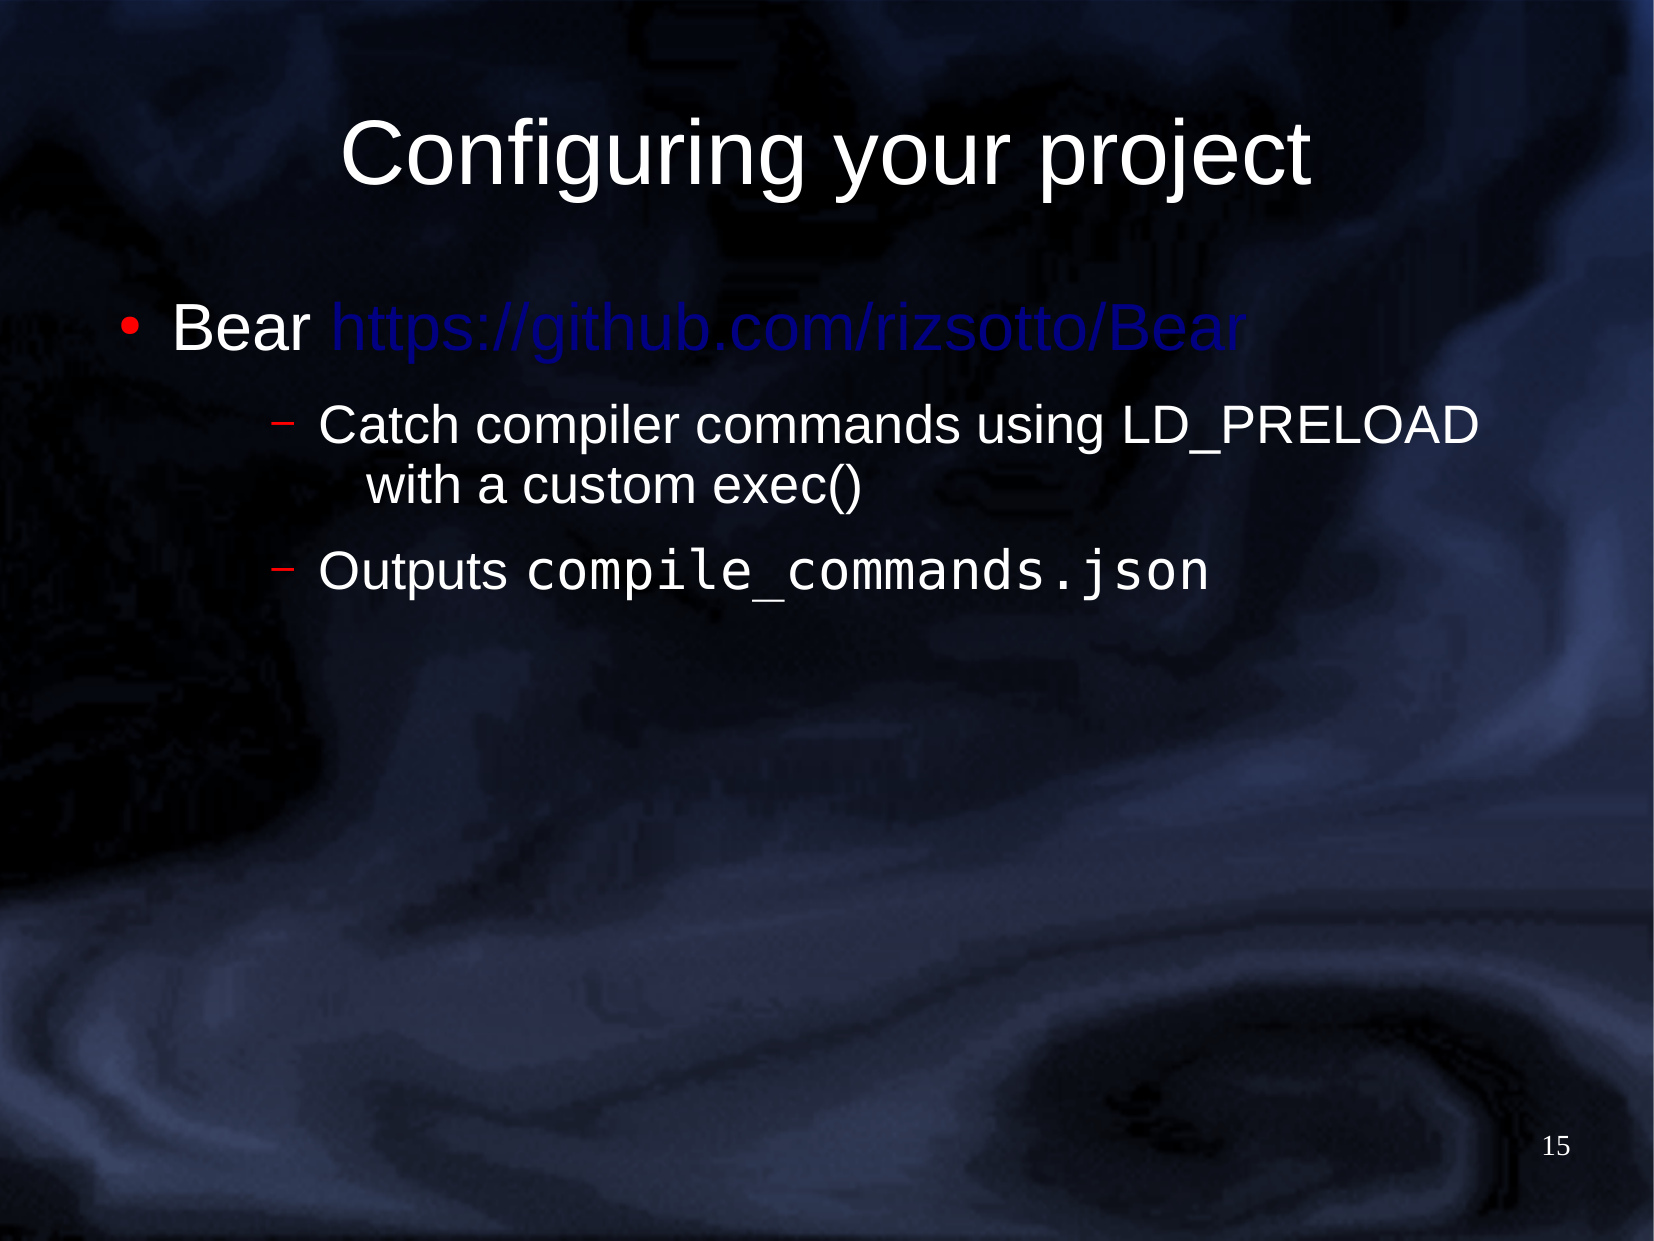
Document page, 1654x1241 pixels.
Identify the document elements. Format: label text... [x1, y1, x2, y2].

title Configuring your project [82, 49, 1571, 257]
picture [0, 0, 1654, 1241]
list Bear https://github.com/rizsotto/Bear Catch compiler commands using LD_PRELOAD with a custom exec() Outputs compile_commands.json [82, 290, 1571, 1010]
